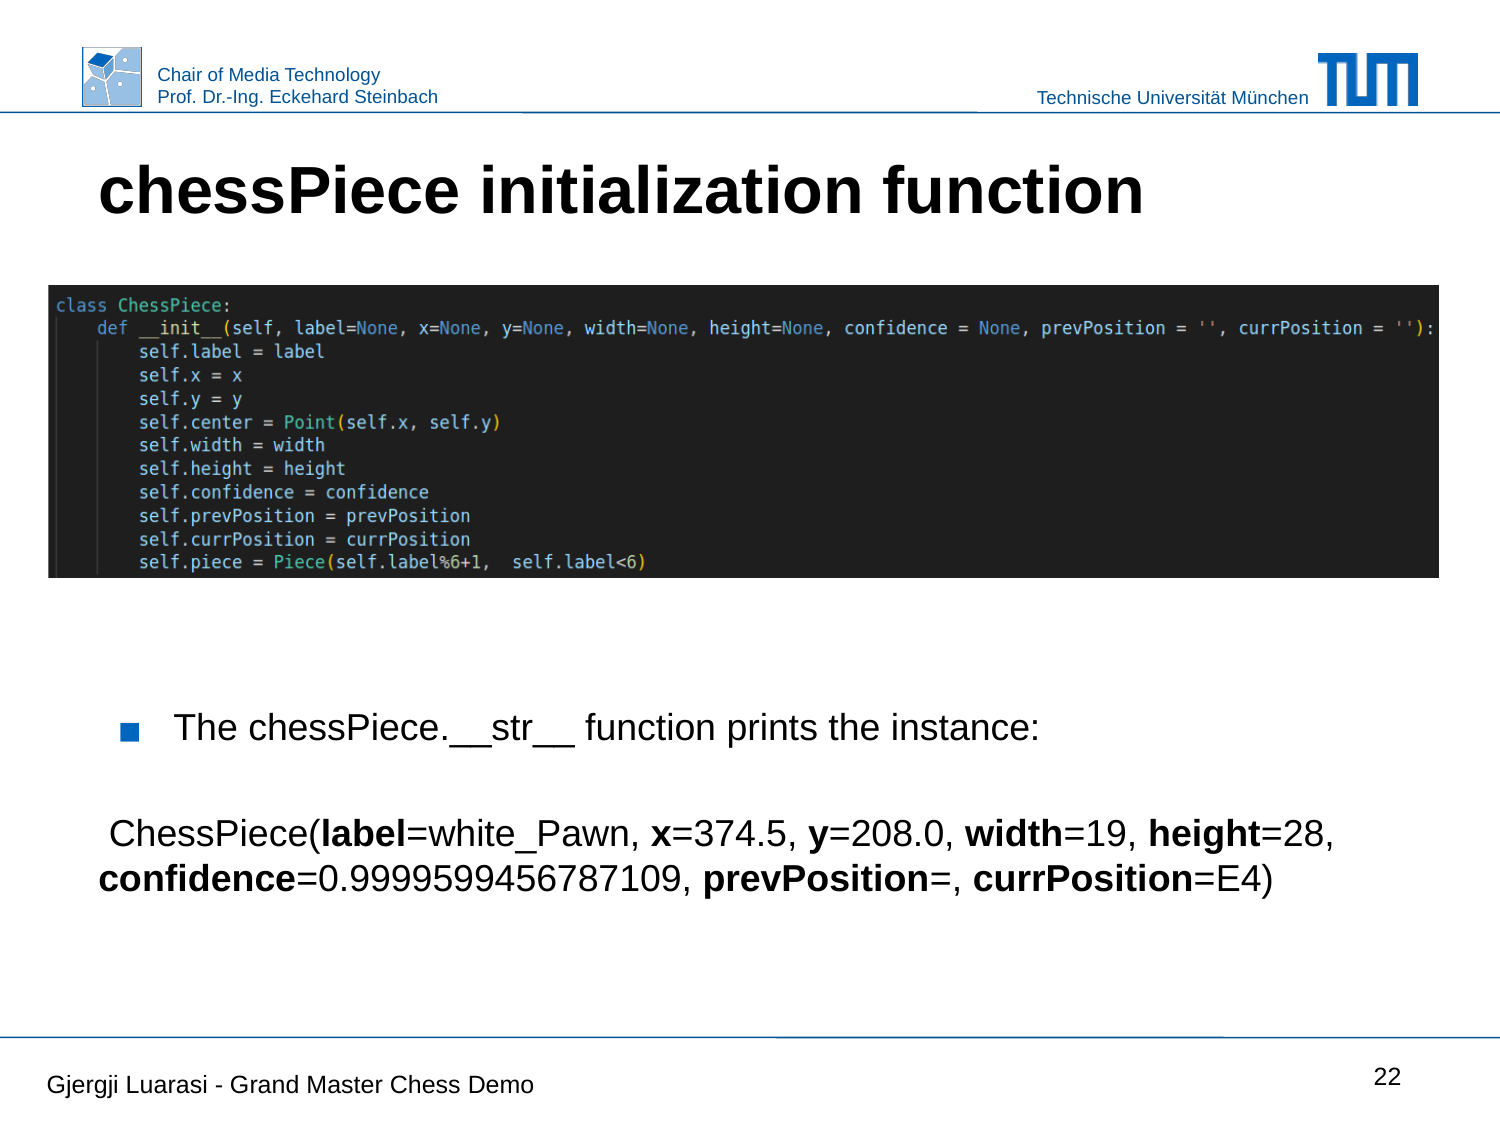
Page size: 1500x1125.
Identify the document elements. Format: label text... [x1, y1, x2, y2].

picture [48, 285, 1439, 578]
title chessPiece initialization function [83, 139, 1417, 239]
list The chessPiece.__str__ function prints the instance: ChessPiece(label=white_Pawn, x=374.5, y=208.0, width=19, height=28, confidence=0.9999599456787109, prevPosition=, currPosition=E4) [83, 641, 1417, 964]
text_box Gjergji Luarasi - Grand Master Chess Demo [31, 1053, 845, 1114]
picture [82, 47, 142, 107]
picture [1318, 53, 1418, 106]
slide_number <number> [1220, 1050, 1417, 1100]
